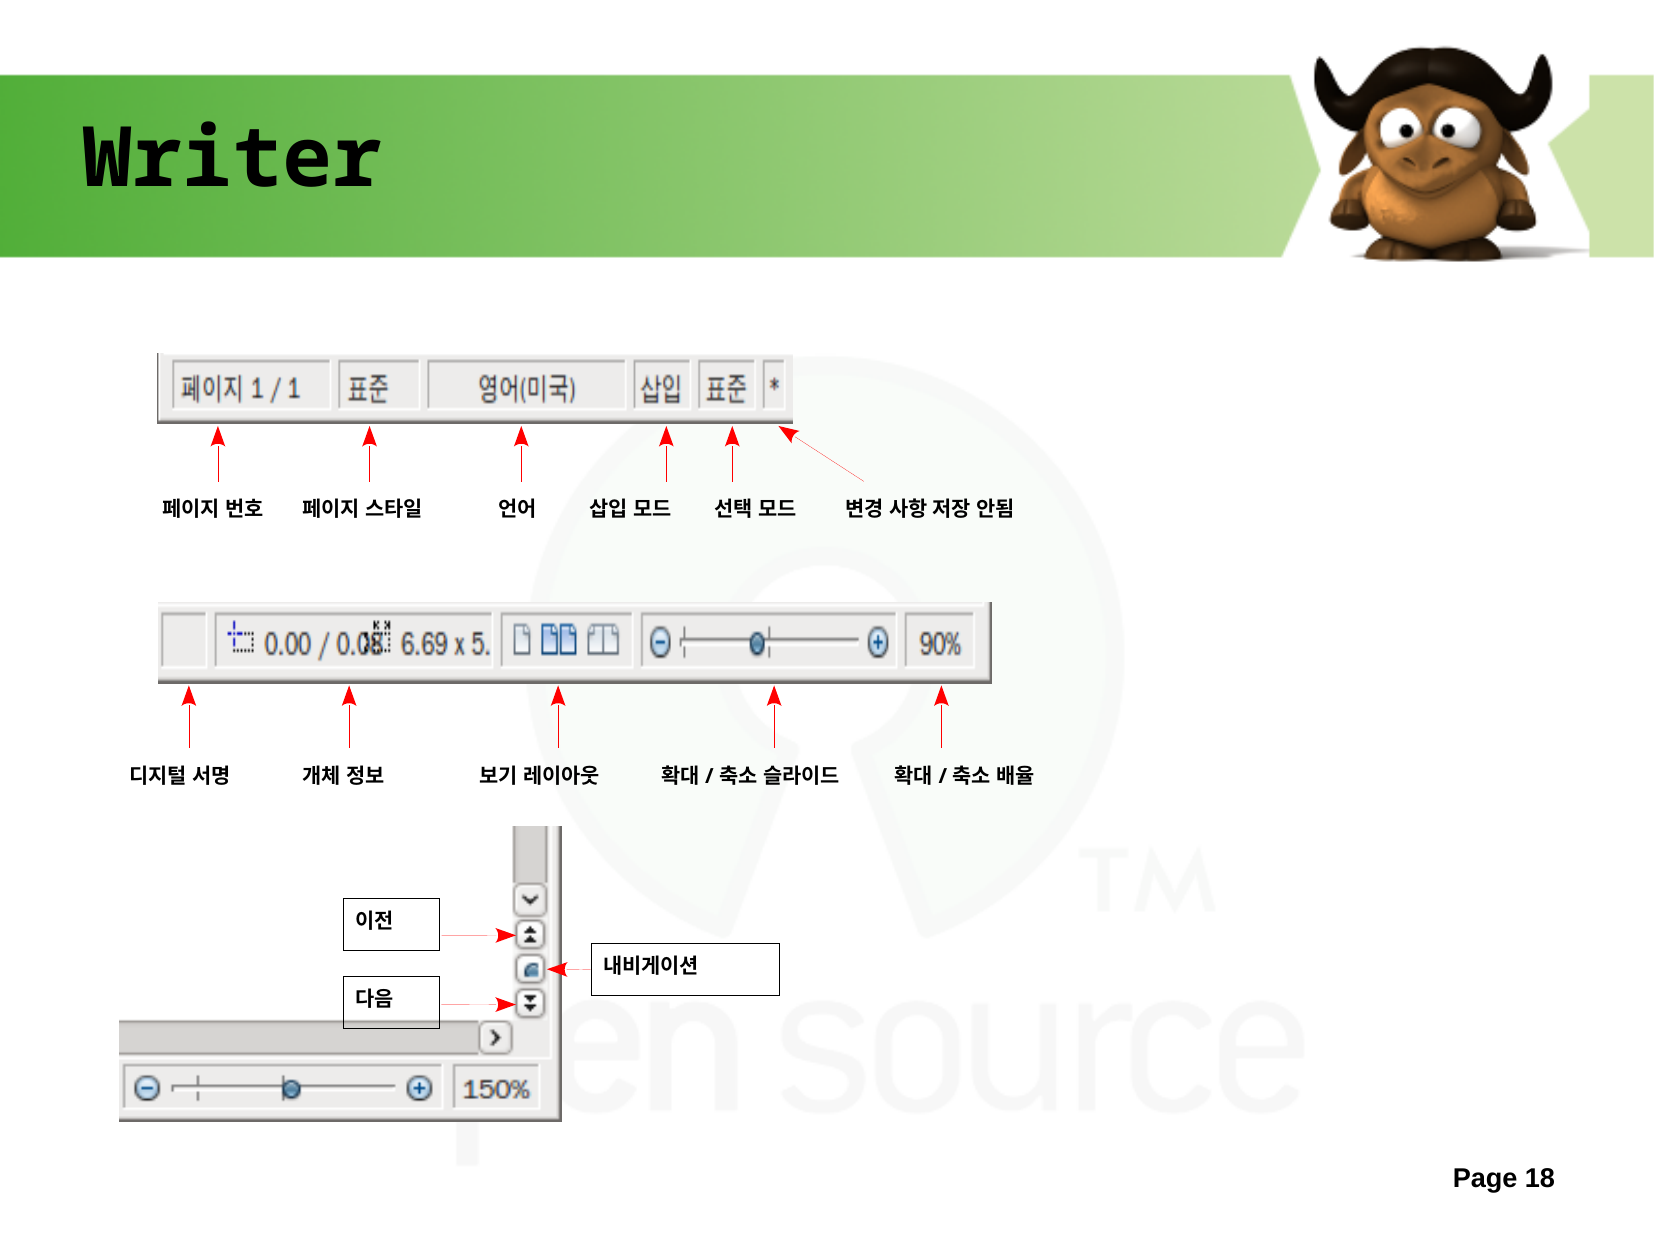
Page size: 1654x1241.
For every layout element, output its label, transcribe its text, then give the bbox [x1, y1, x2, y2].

text_box 확대/축소 배율 [882, 753, 1087, 817]
text_box 페이지 번호 [151, 486, 291, 544]
text_box 확대/축소 슬라이드 [649, 753, 882, 817]
picture [0, 0, 1654, 1241]
text_box 다음 [343, 976, 440, 1029]
text_box 삽입 모드 [577, 486, 703, 544]
text_box 보기 레이아웃 [468, 753, 649, 817]
text_box 개체 정보 [290, 753, 425, 817]
text_box 선택 모드 [703, 486, 831, 544]
title Writer [82, 49, 1571, 257]
text_box 페이지 스타일 [291, 486, 465, 544]
text_box 이전 [343, 898, 440, 951]
text_box 내비게이션 [591, 943, 780, 996]
text_box 언어 [486, 486, 560, 544]
text_box 디지털 서명 [118, 753, 277, 817]
text_box 변경 사항 저장 안됨 [833, 486, 1069, 544]
